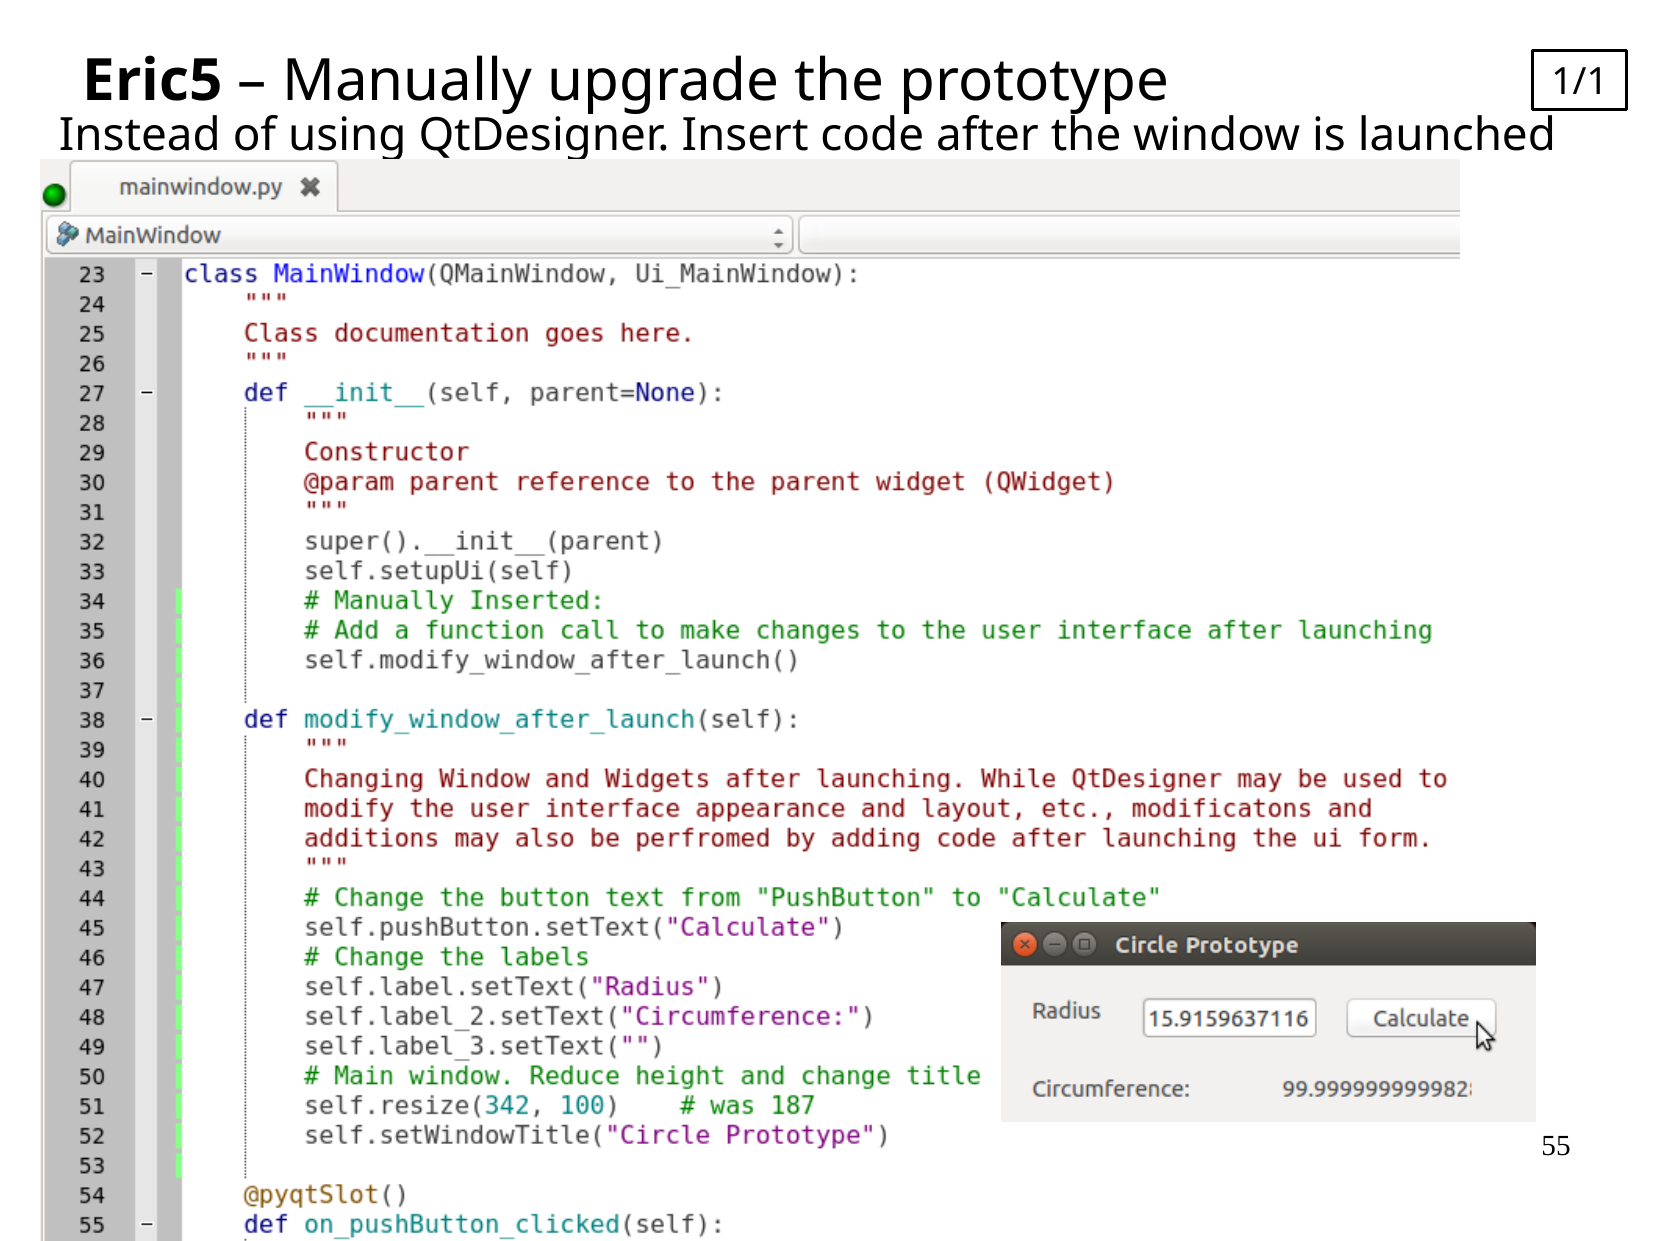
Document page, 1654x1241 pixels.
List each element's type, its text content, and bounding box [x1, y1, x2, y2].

text_box 1/1 [1532, 50, 1627, 110]
picture [40, 159, 1536, 1241]
title Eric5 – Manually upgrade the prototype [82, 39, 1571, 103]
title Instead of using QtDesigner. Insert code after the window is launched [59, 103, 1571, 163]
